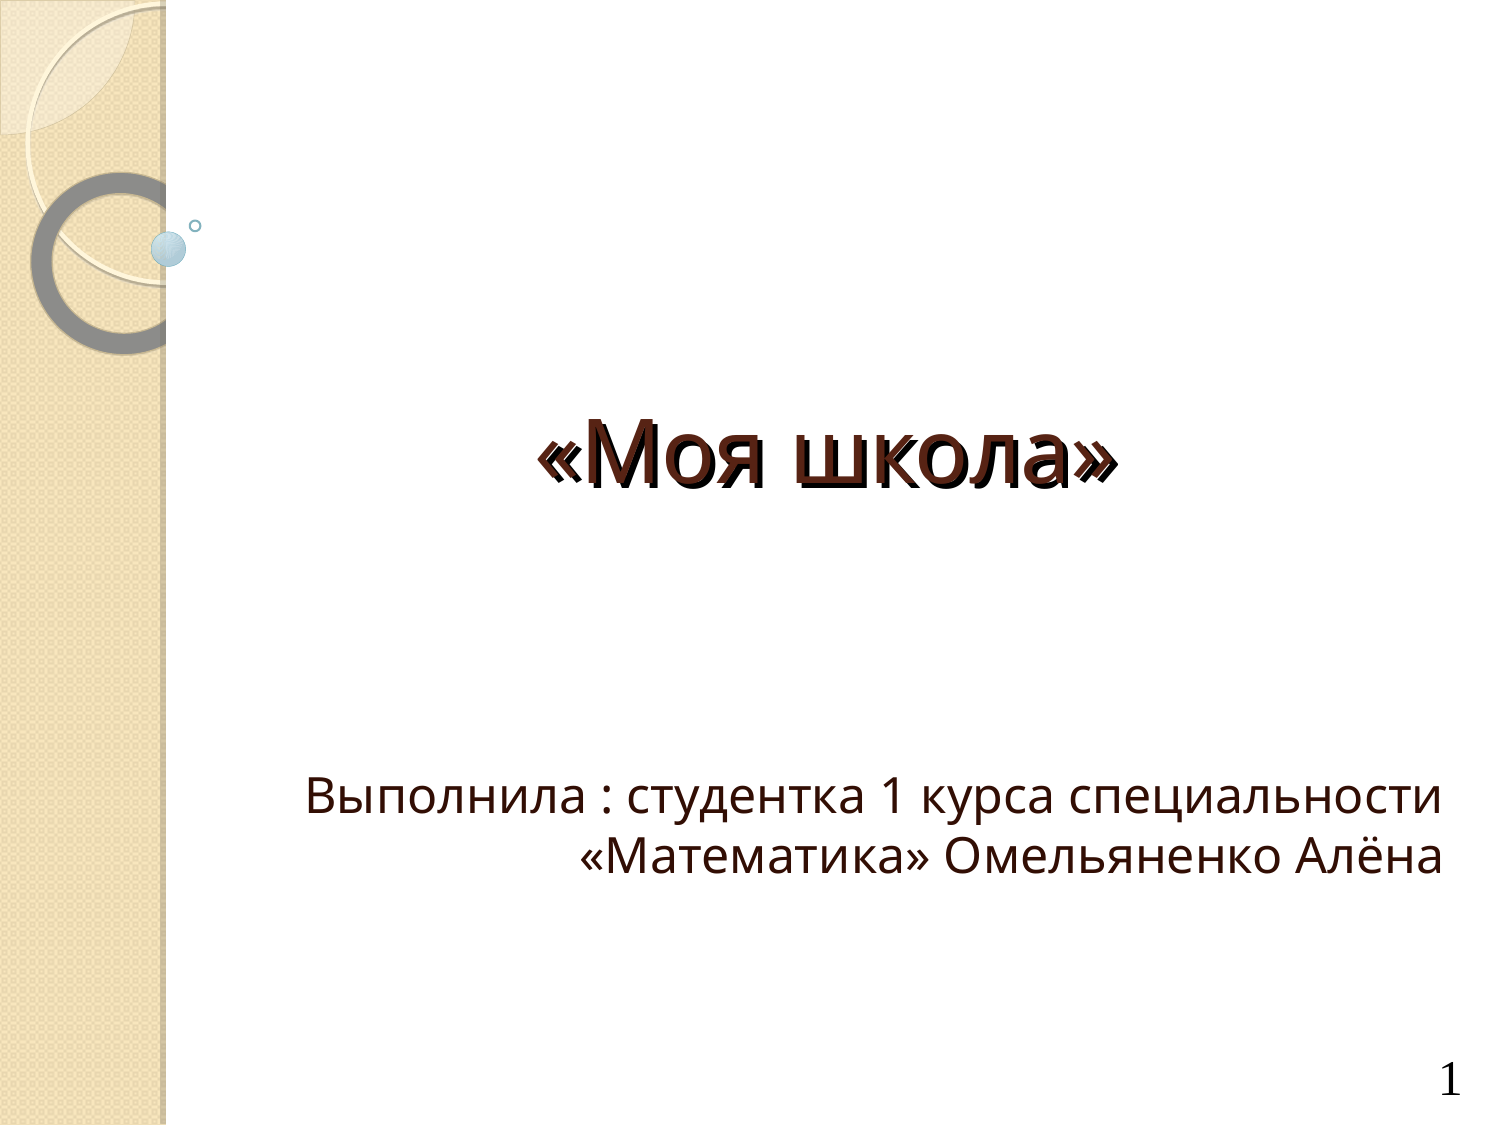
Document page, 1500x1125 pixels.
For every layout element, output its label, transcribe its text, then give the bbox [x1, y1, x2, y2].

title «Моя школа» [218, 267, 1434, 509]
subtitle Выполнила : студентка 1 курса специальности «Математика» Омельяненко Алёна [285, 763, 1500, 906]
text_box 1 [1413, 1034, 1489, 1113]
